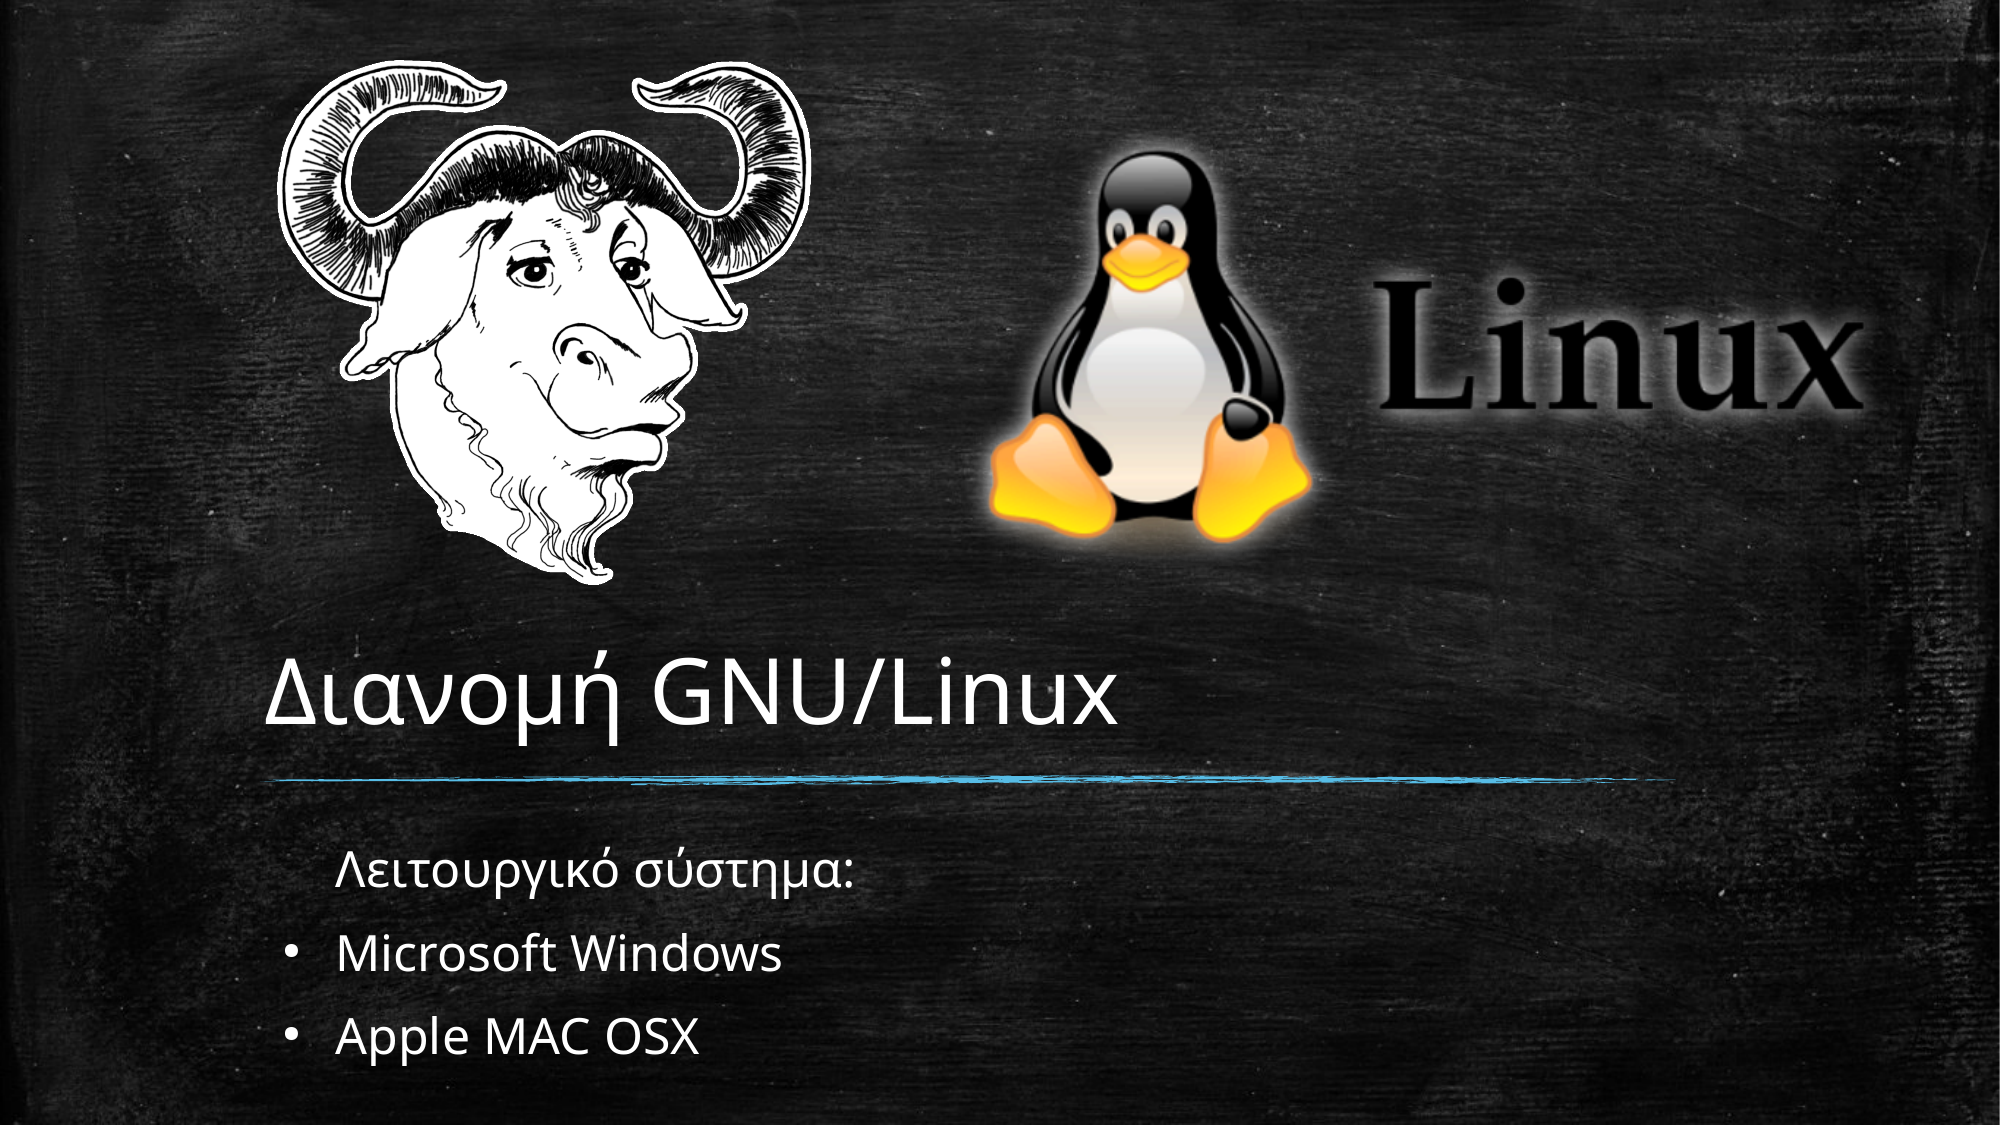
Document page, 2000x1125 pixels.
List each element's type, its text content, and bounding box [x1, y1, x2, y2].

list Λειτουργικό σύστημα: Microsoft Windows Apple MAC OSX [249, 837, 1750, 1013]
title Διανομή GNU/Linux [249, 312, 1750, 750]
picture [0, 0, 2000, 1125]
